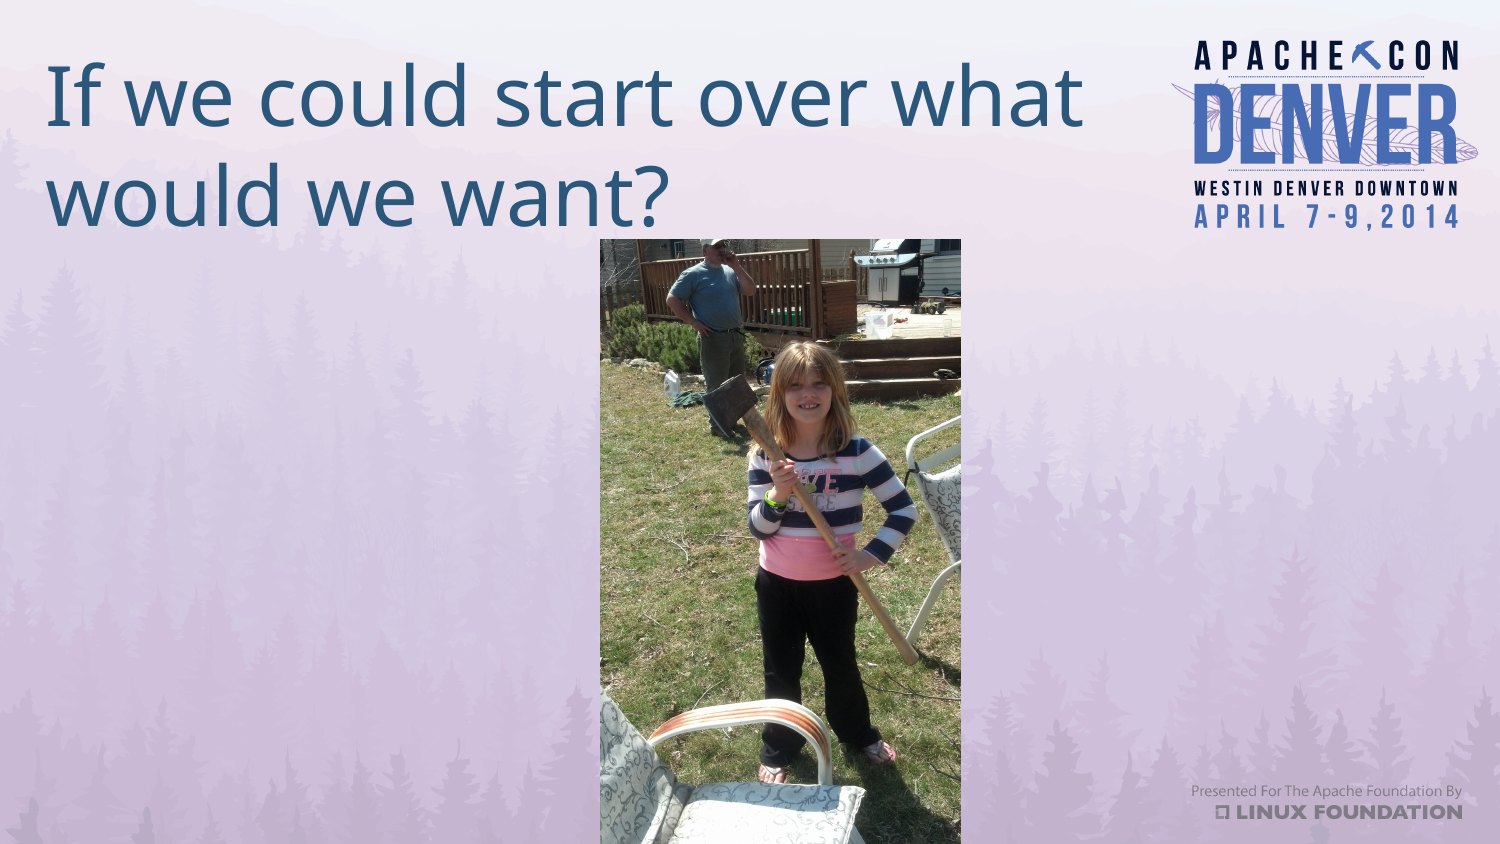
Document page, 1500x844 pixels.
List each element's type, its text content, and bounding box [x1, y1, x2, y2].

picture [0, 0, 1500, 844]
text_box If we could start over what would we want? [30, 35, 1171, 136]
